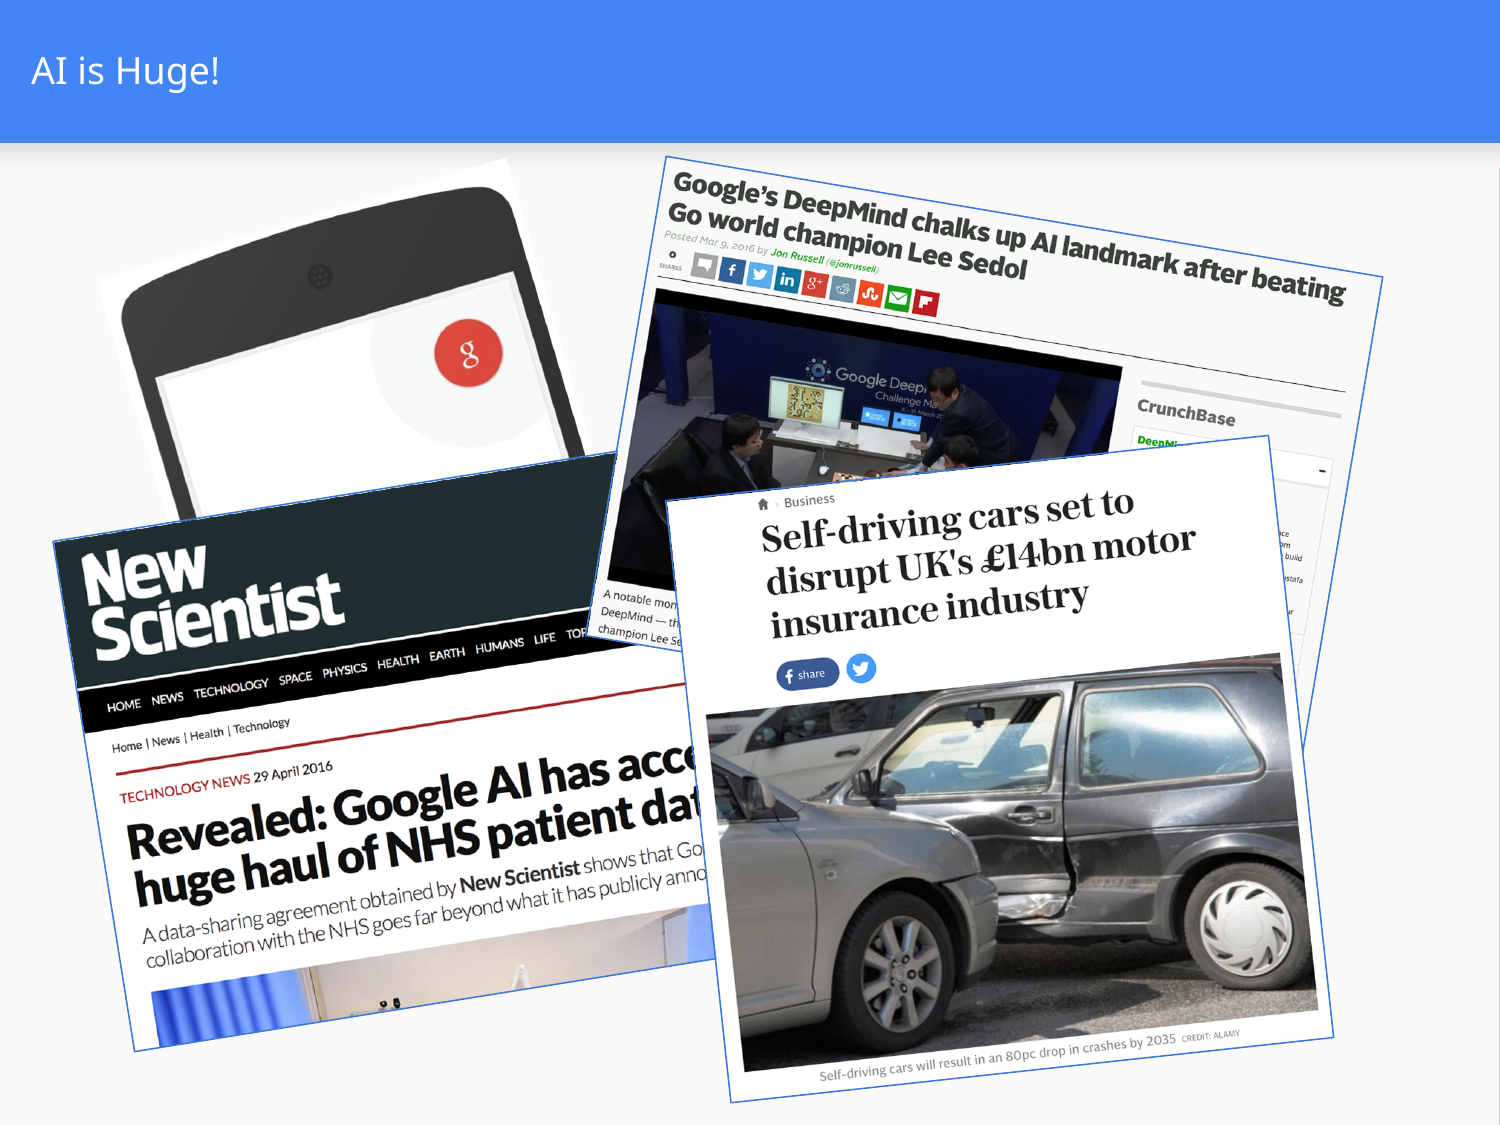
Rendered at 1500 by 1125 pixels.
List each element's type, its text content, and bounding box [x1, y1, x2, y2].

picture [666, 436, 1333, 1102]
picture [95, 157, 594, 522]
picture [53, 452, 714, 1051]
picture [586, 157, 1382, 746]
title AI is Huge! [16, 3, 1464, 136]
